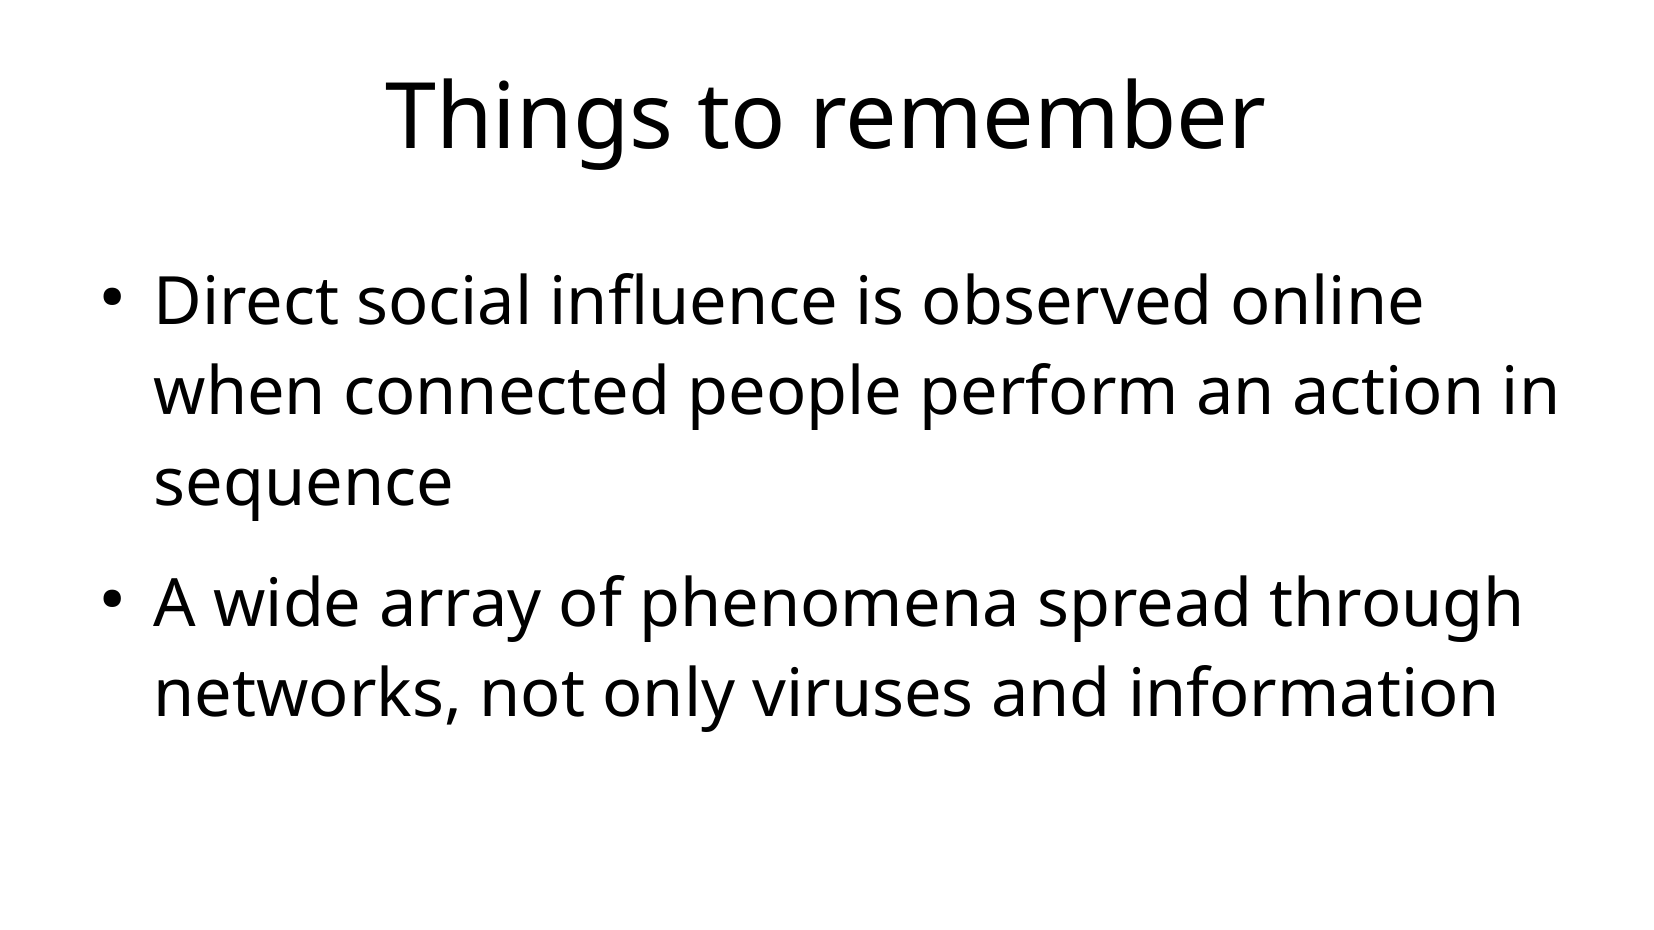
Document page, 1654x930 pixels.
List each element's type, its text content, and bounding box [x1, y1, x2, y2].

title Things to remember [82, 1, 1571, 225]
list Direct social influence is observed online when connected people perform an action in sequence A wide array of phenomena spread through networks, not only viruses and information [82, 252, 1571, 793]
